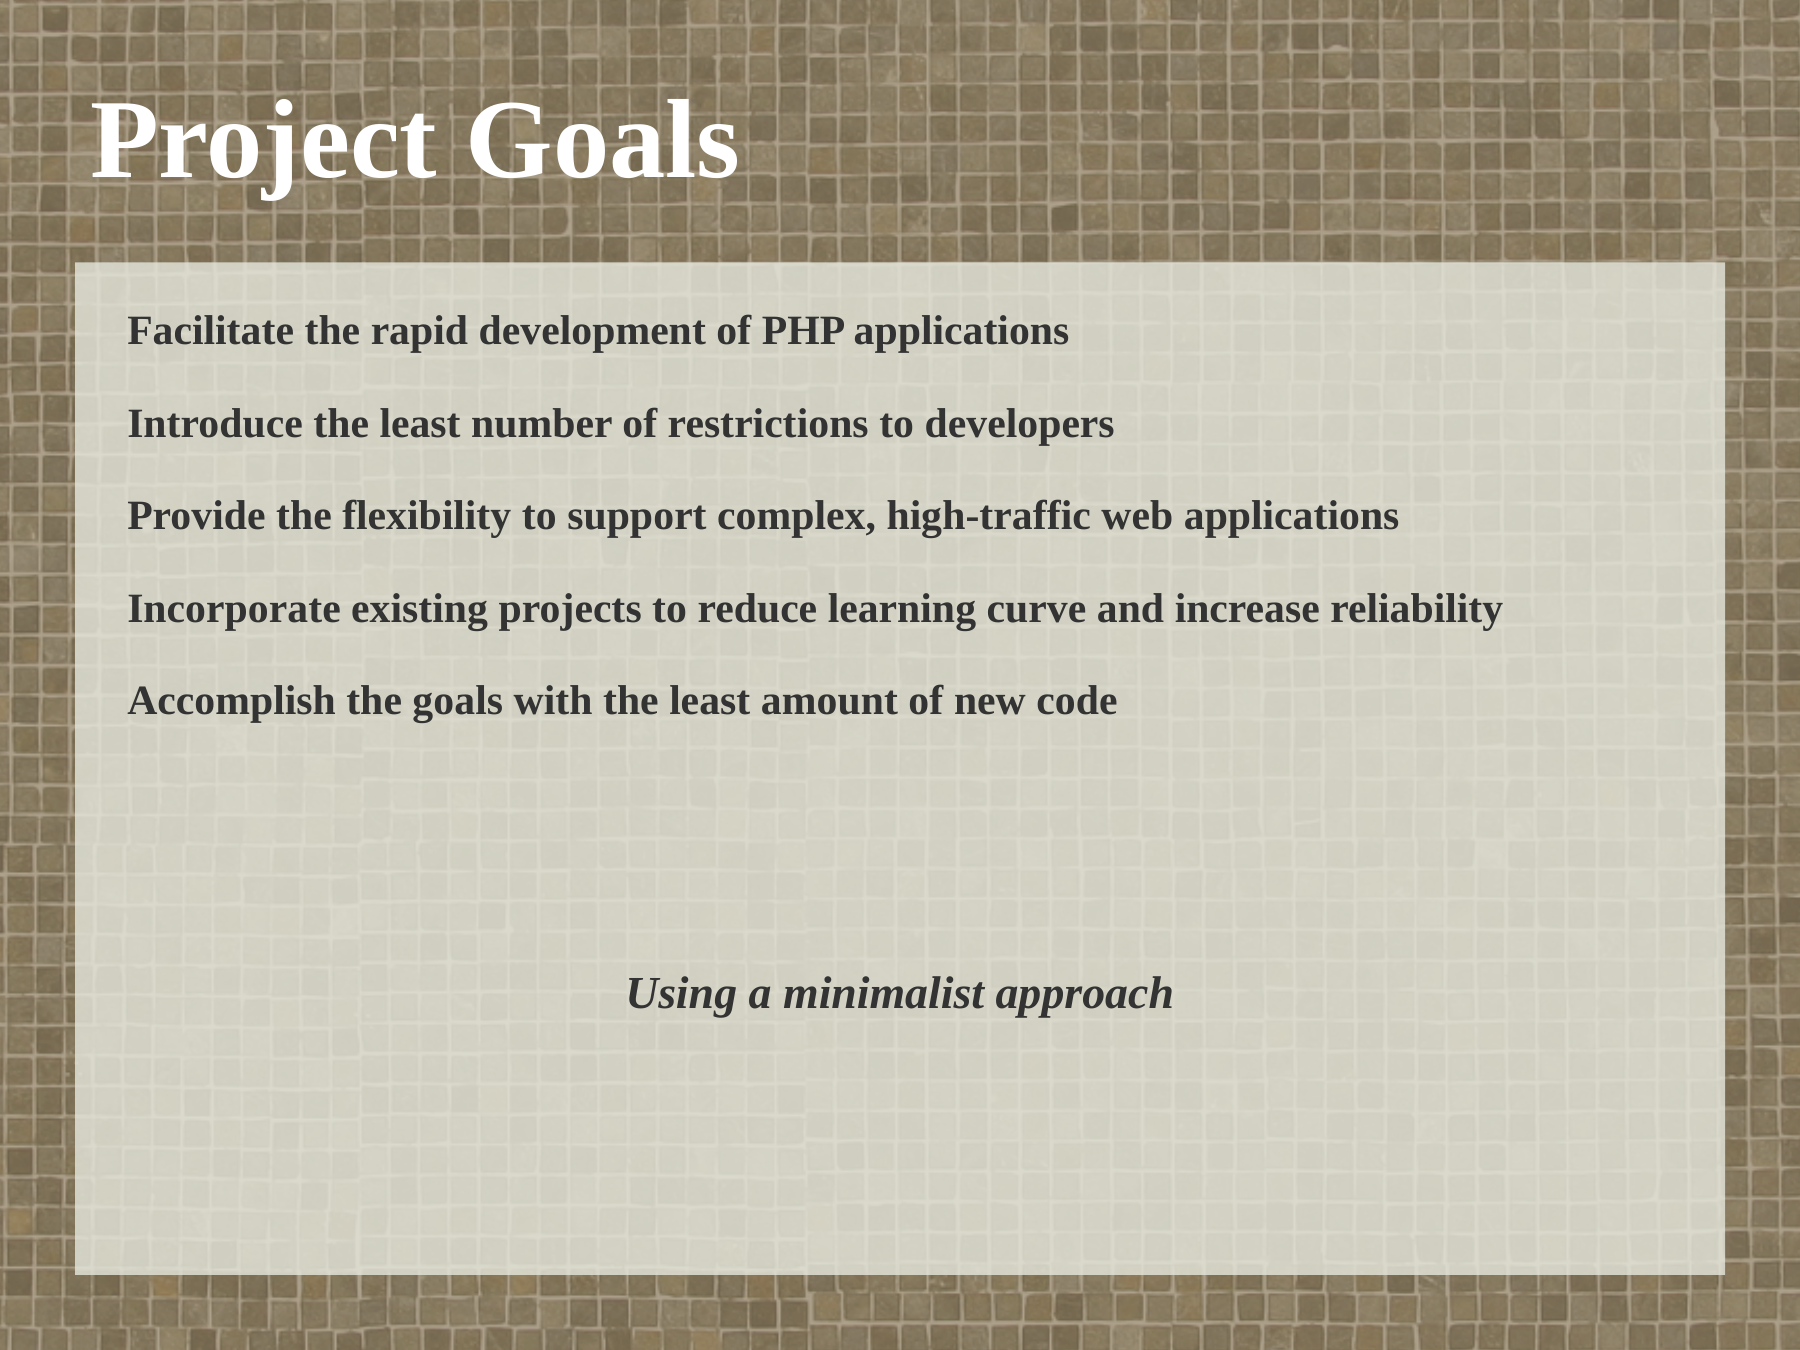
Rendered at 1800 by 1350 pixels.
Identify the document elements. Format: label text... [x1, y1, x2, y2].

text_box [0, 0, 1800, 1350]
title Project Goals [89, 53, 1710, 226]
text_box Facilitate the rapid development of PHP applications Introduce the least number of restrictions to developers Provide the flexibility to support complex, high-traffic web applications Incorporate existing projects to reduce learning curve and increase reliability Accomplish the goals with the least amount of new code Using a minimalist approach [112, 300, 1688, 1078]
